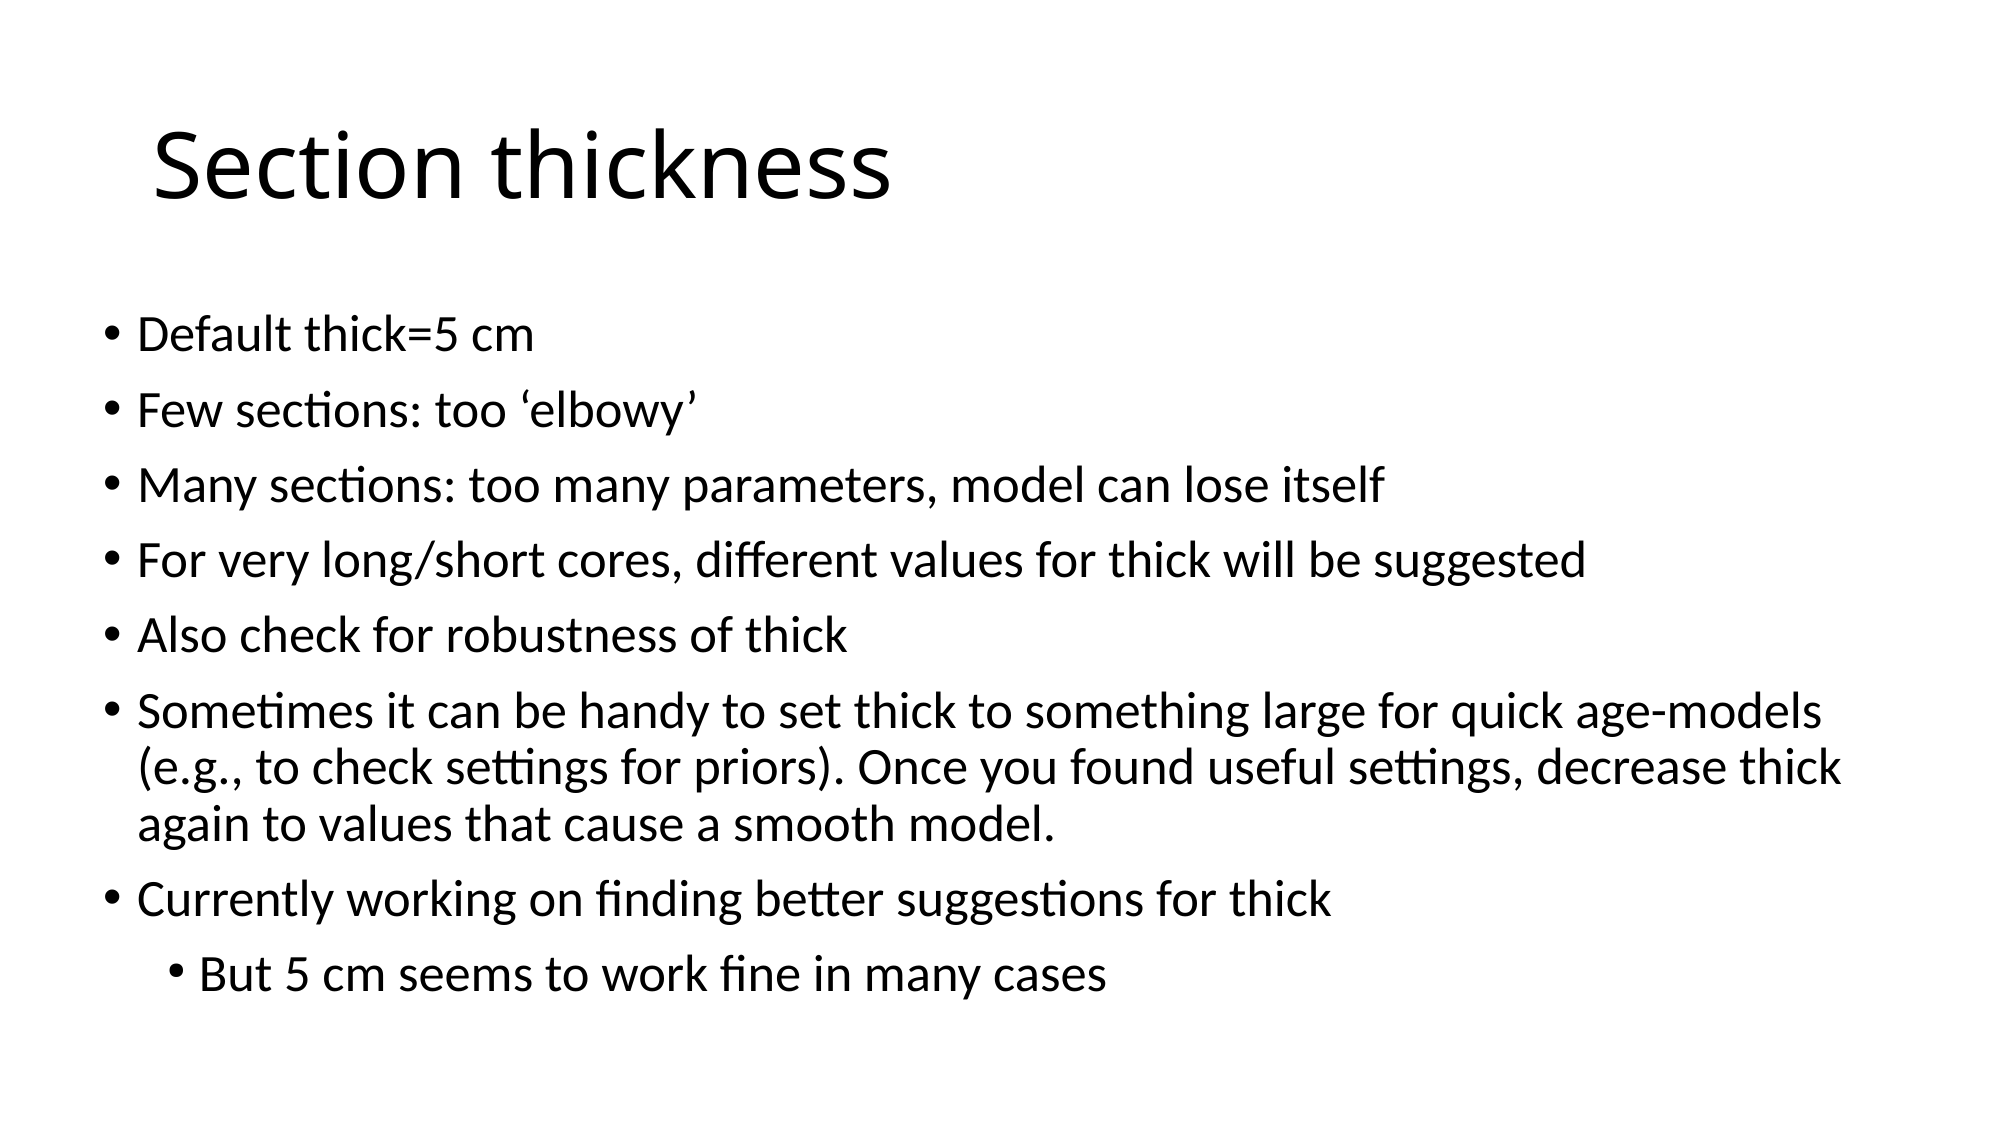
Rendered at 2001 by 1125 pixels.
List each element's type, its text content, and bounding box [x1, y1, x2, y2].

text_box Default thick=5 cm Few sections: too ‘elbowy’ Many sections: too many parameters, model can lose itself For very long/short cores, different values for thick will be suggested Also check for robustness of thick Sometimes it can be handy to set thick to something large for quick age-models (e.g., to check settings for priors). Once you found useful settings, decrease thick again to values that cause a smooth model. Currently working on finding better suggestions for thick But 5 cm seems to work fine in many cases [88, 299, 1949, 1014]
text_box Section thickness [137, 59, 1863, 278]
